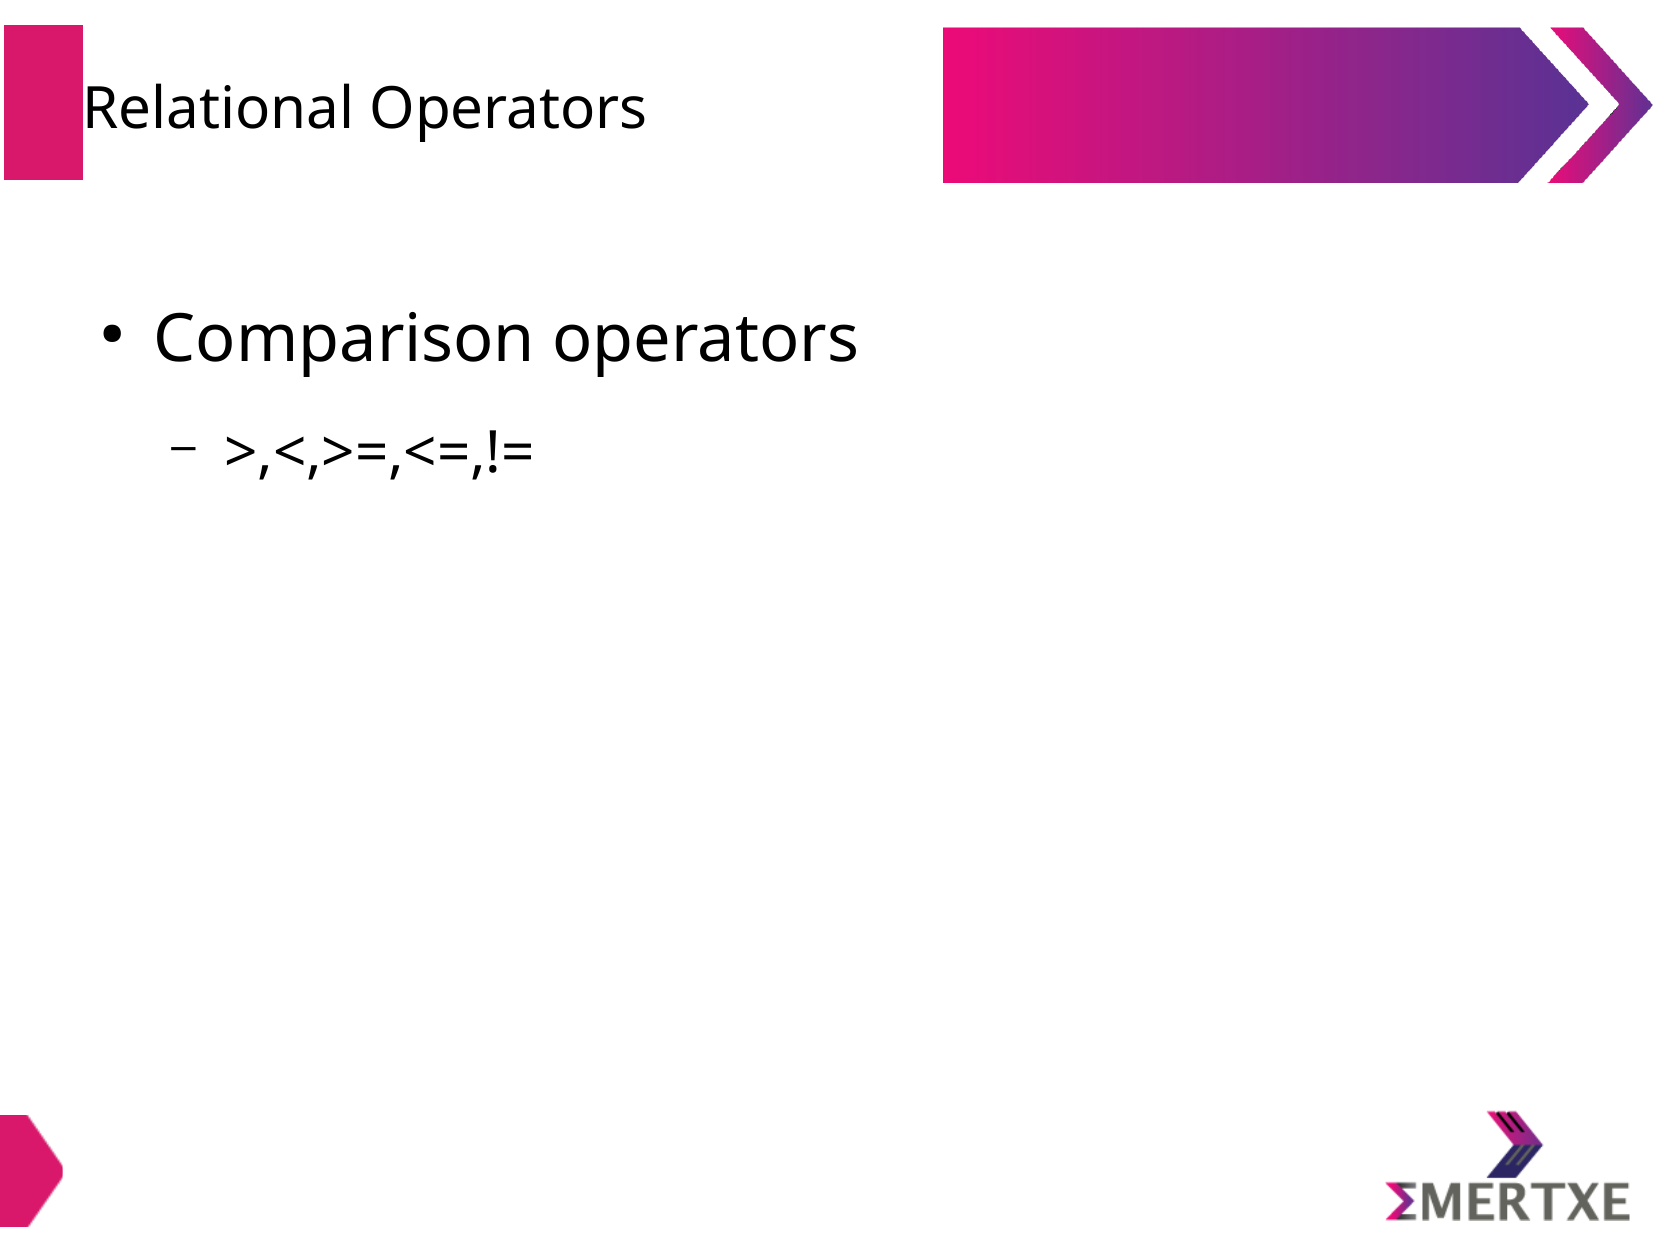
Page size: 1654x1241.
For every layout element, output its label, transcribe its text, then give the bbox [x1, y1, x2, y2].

picture [1385, 1107, 1631, 1221]
list Comparison operators >,<,>=,<=,!= [82, 290, 1571, 1010]
picture [1571, 27, 1653, 183]
title Relational Operators [82, 2, 1571, 210]
